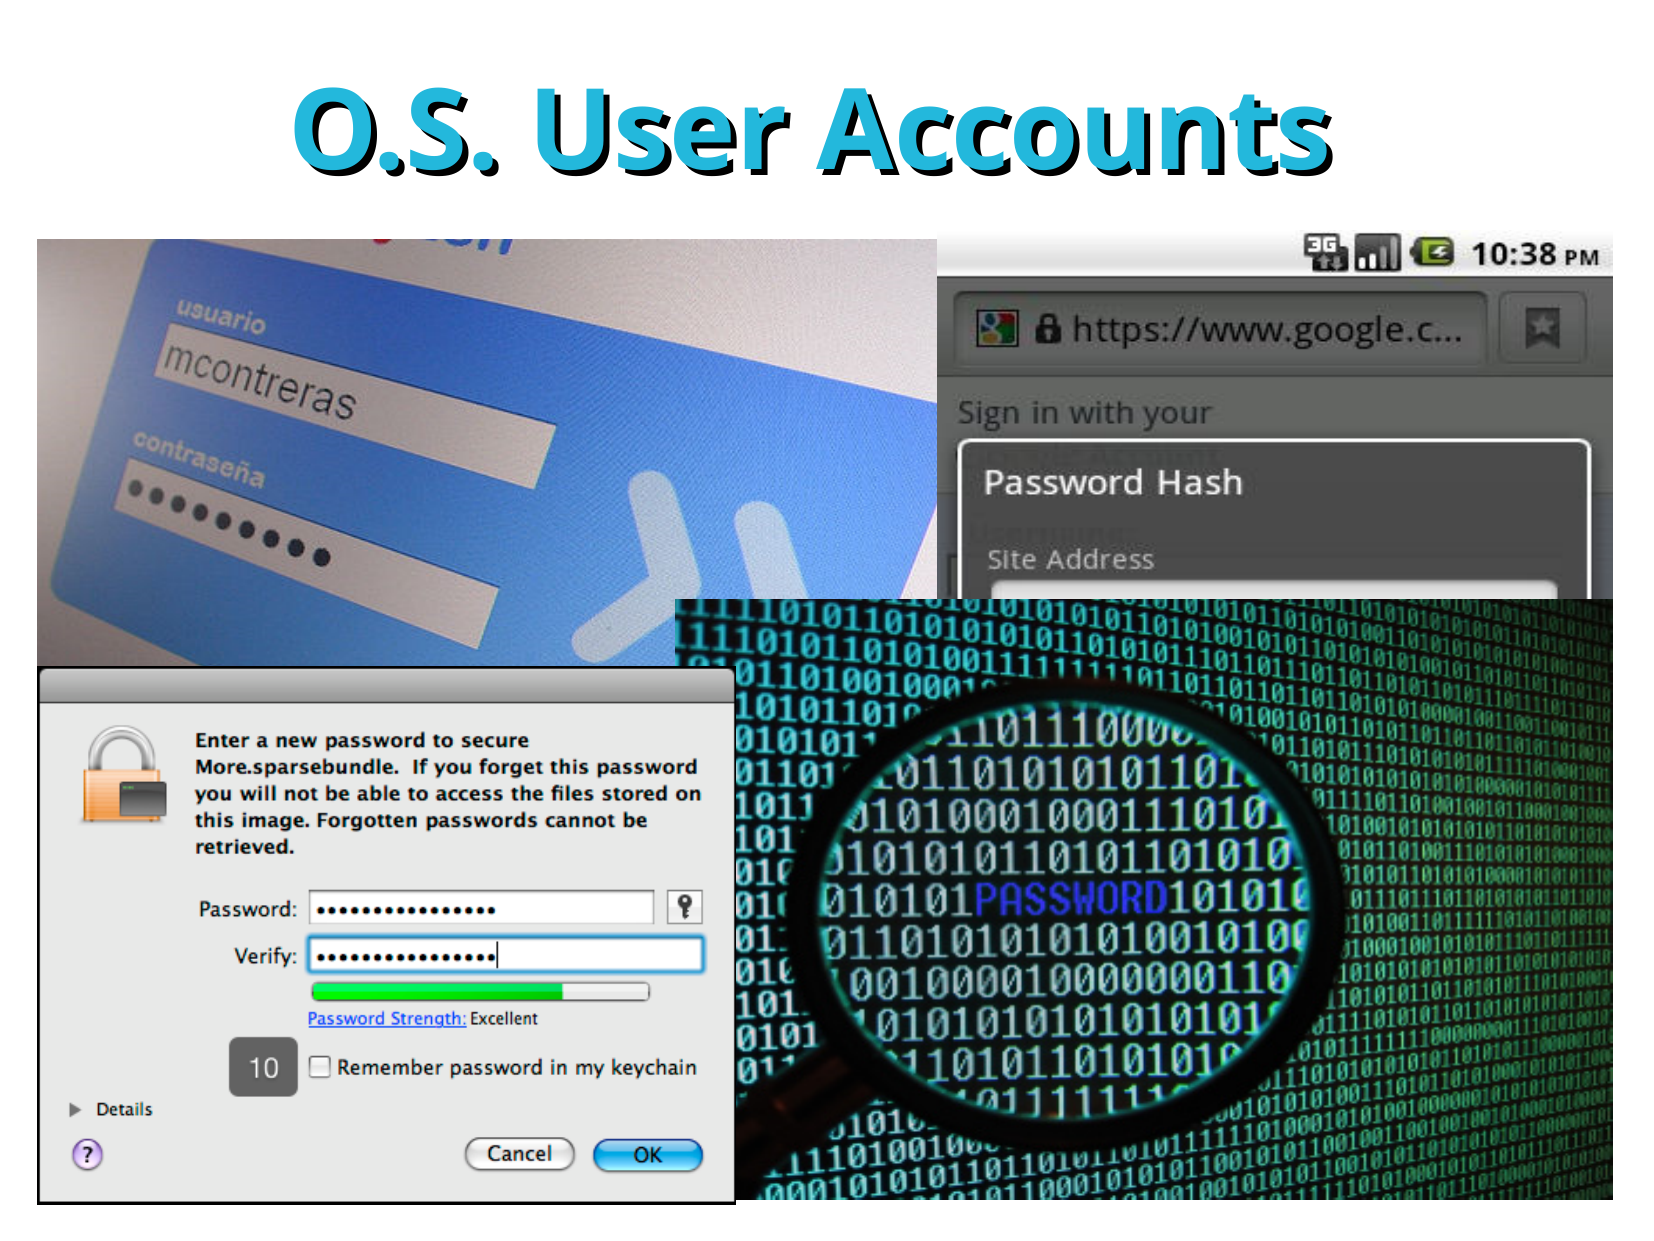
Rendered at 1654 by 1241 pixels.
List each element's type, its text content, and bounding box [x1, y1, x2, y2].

text_box O.S. User Accounts [273, 41, 1353, 206]
picture [37, 230, 1613, 1205]
